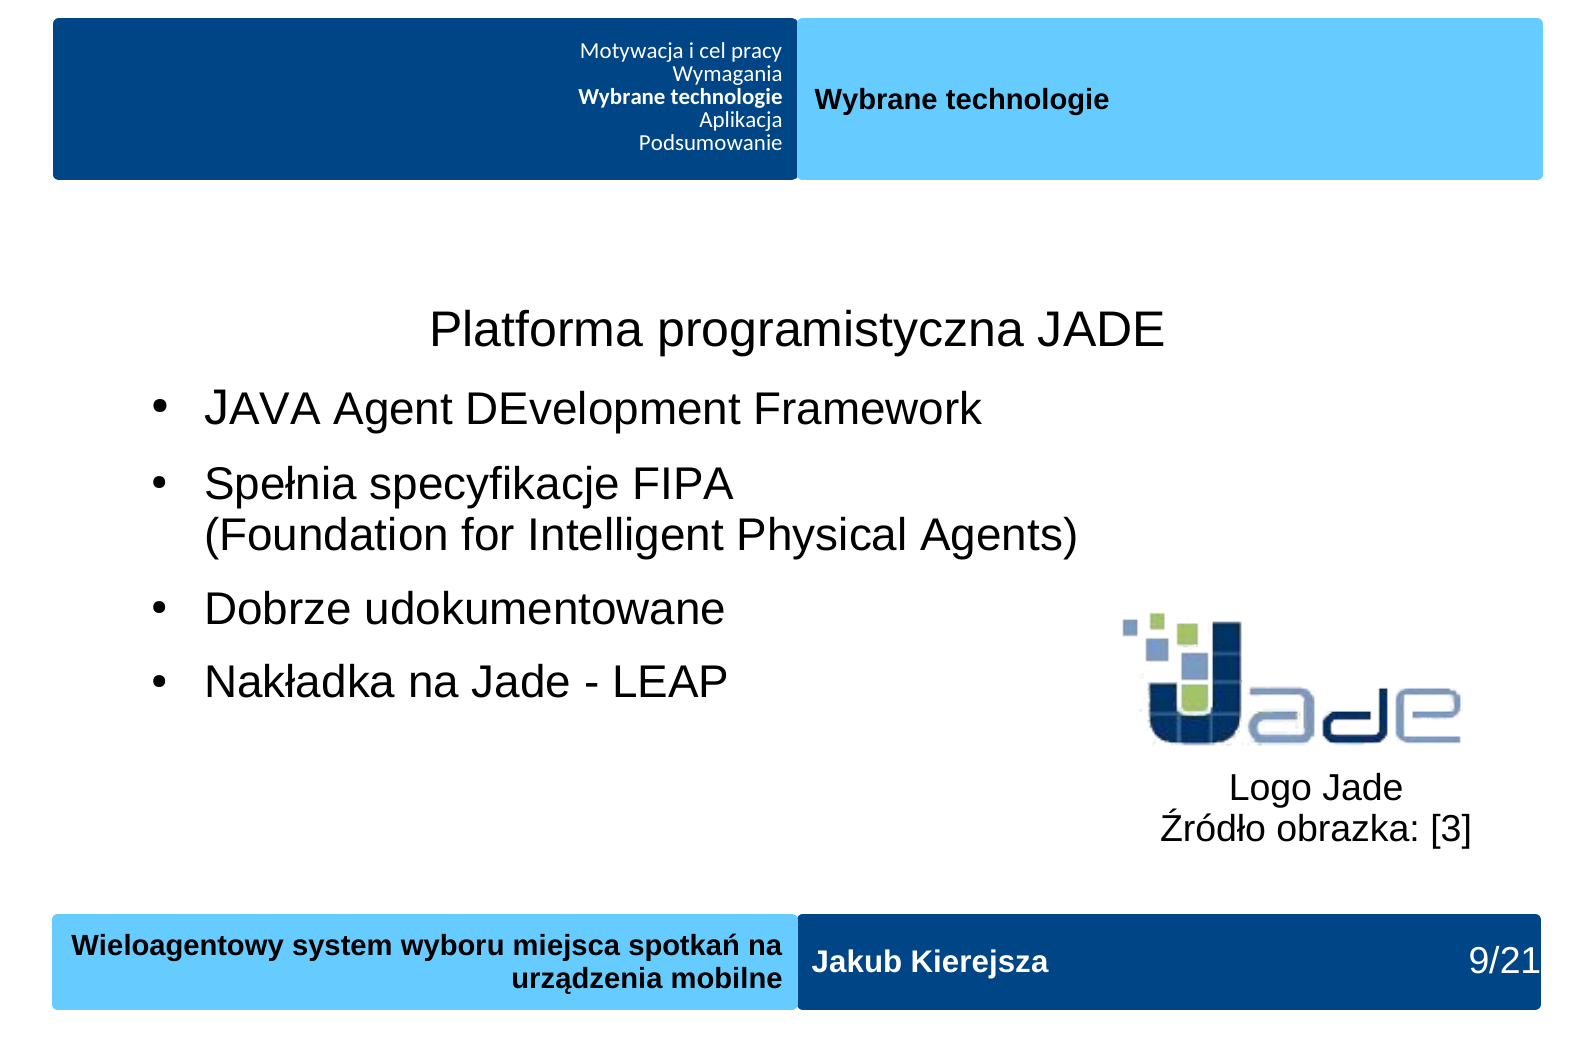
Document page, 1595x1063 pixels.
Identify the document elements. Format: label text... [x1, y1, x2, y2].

title Jakub Kierejsza [802, 919, 1536, 1004]
text_box <number>/21 [1426, 931, 1556, 1031]
title Wybrane technologie [802, 23, 1537, 175]
list Platforma programistyczna JADE JAVA Agent DEvelopment Framework Spełnia specyfikacje FIPA (Foundation for Intelligent Physical Agents) Dobrze udokumentowane Nakładka na Jade - LEAP [133, 223, 1463, 846]
picture [1113, 597, 1595, 806]
title Motywacja i cel pracy Wymagania Wybrane technologie Aplikacja Podsumowanie [59, 23, 792, 175]
title Wieloagentowy system wyboru miejsca spotkań na urządzenia mobilne [57, 919, 792, 1004]
text_box Logo Jade Źródło obrazka: [3] [1113, 806, 1520, 858]
